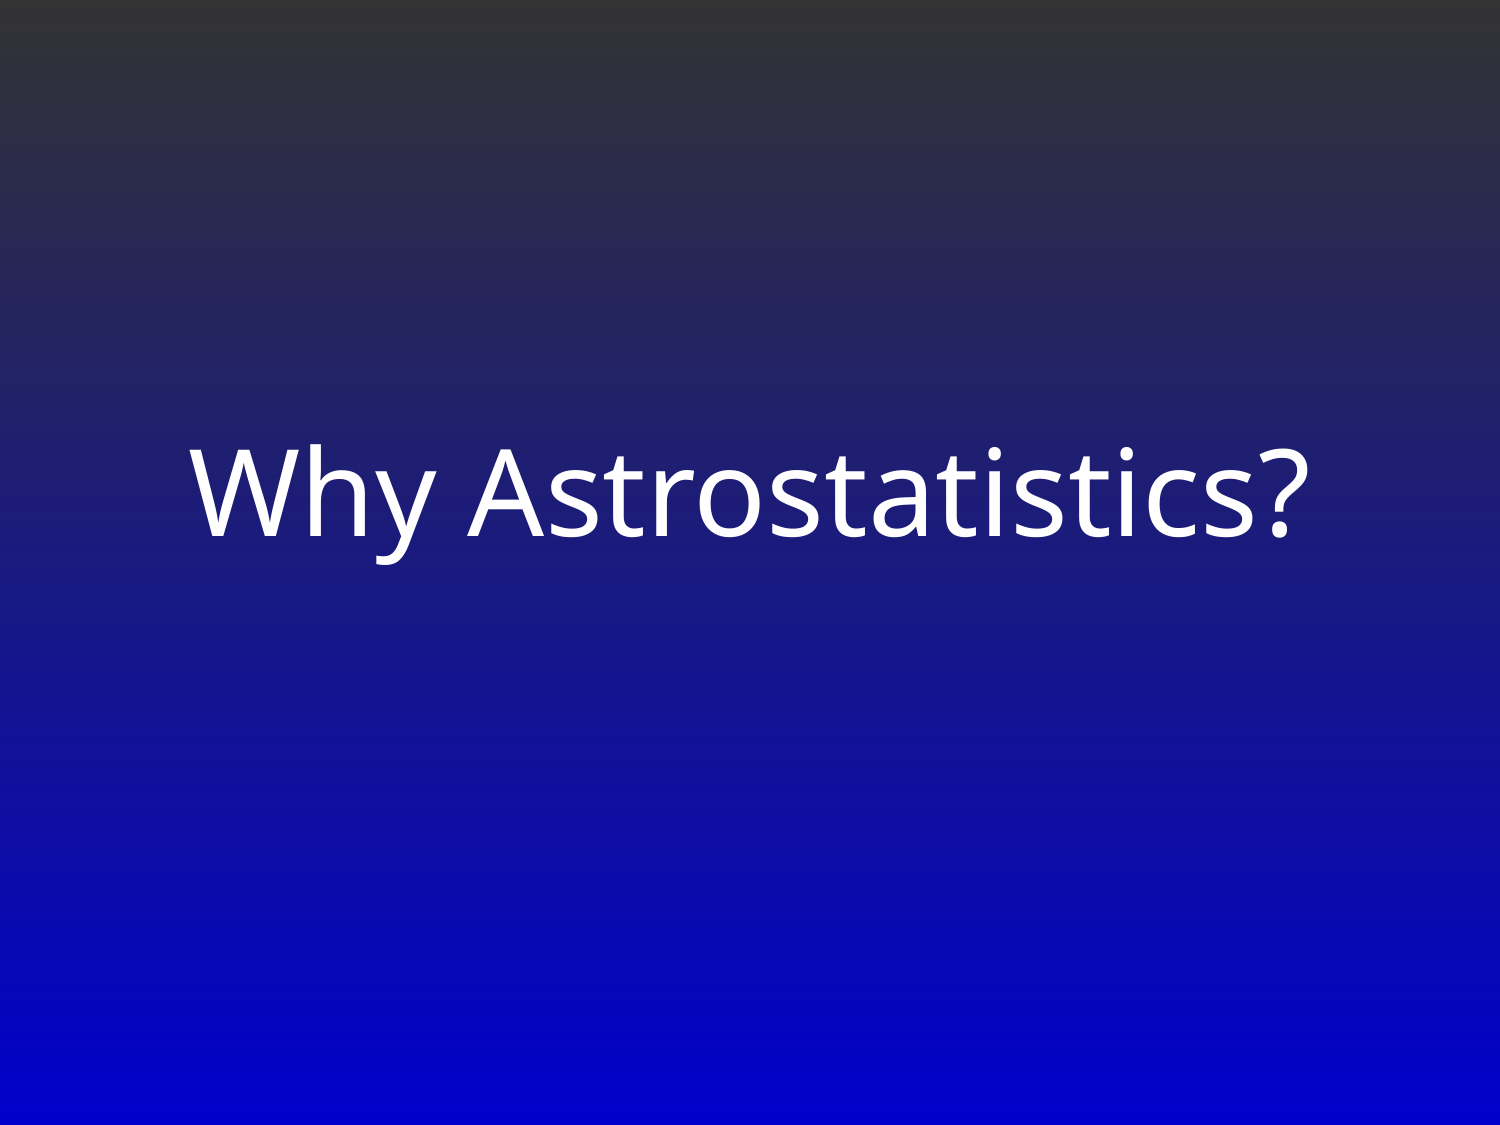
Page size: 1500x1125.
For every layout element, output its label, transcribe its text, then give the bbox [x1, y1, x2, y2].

title Why Astrostatistics? [146, 347, 1354, 630]
